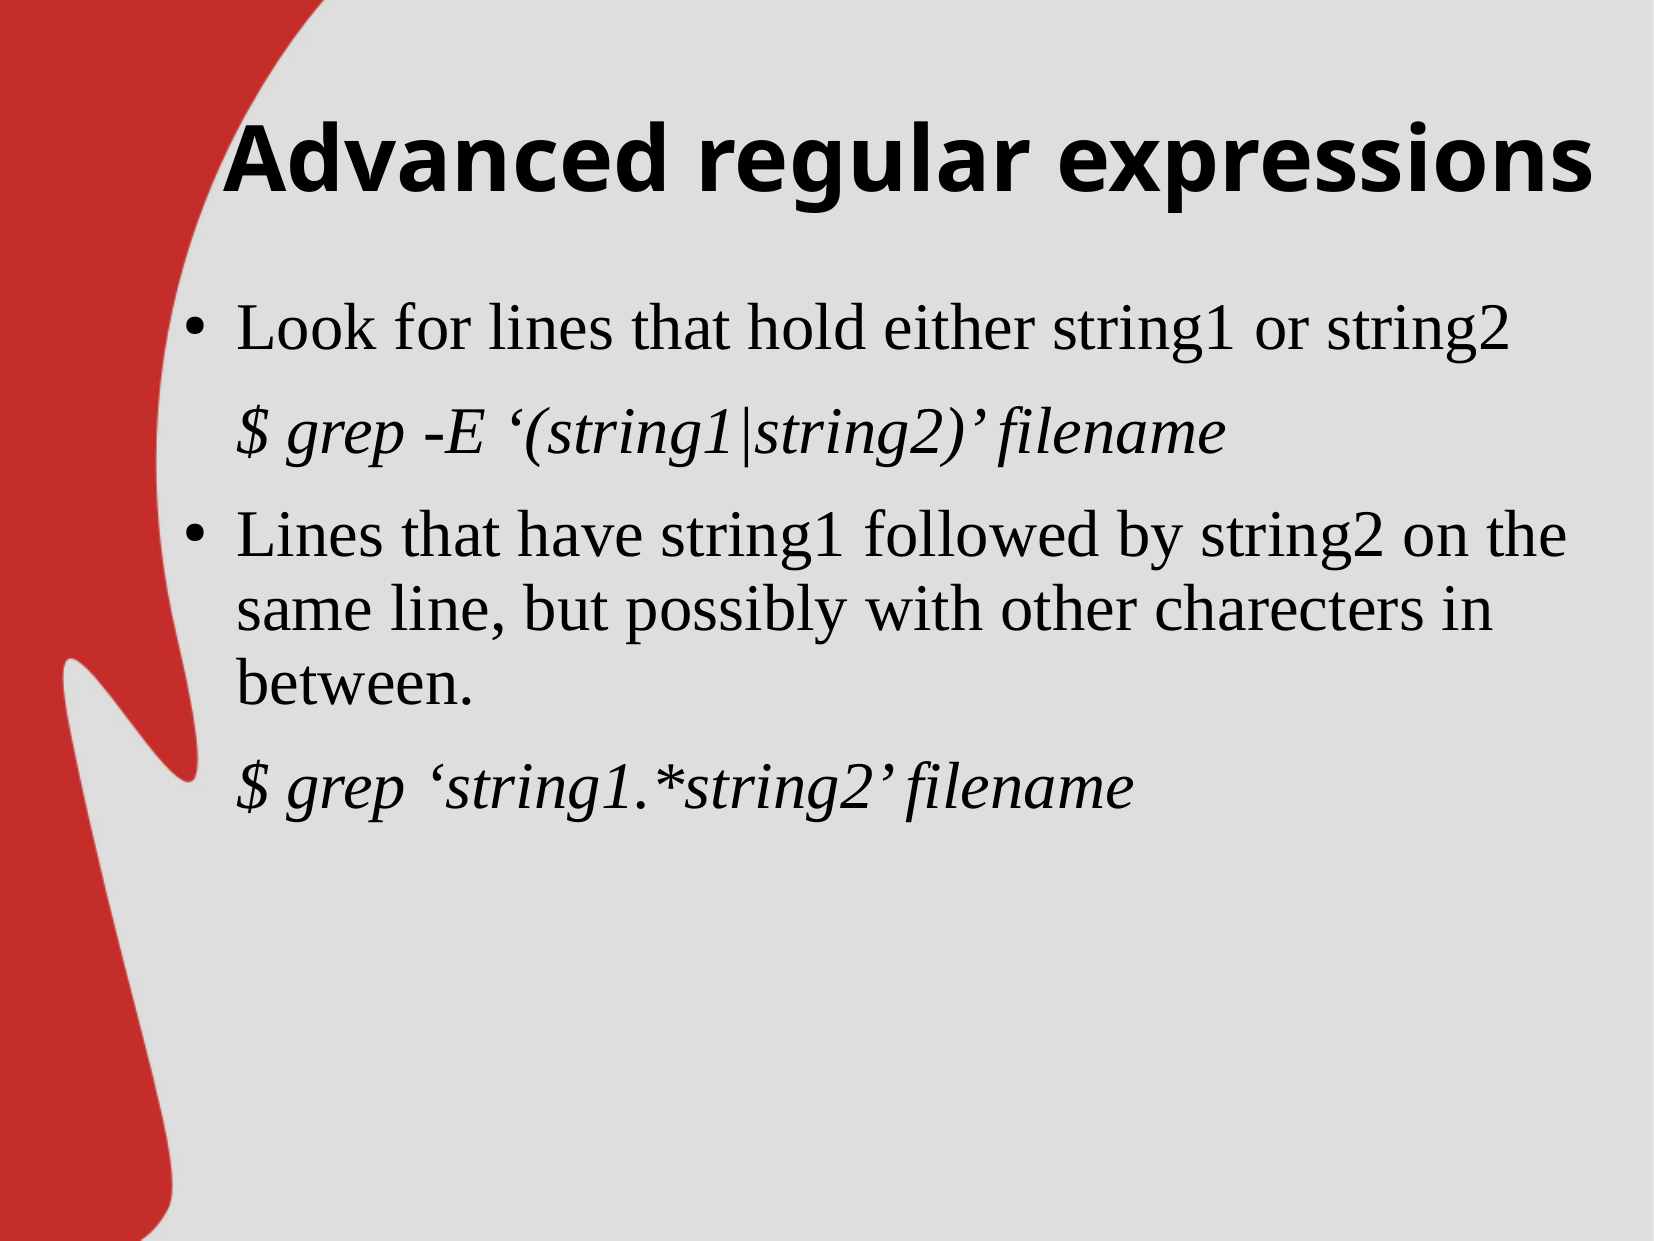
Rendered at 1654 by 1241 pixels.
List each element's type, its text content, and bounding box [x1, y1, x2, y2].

picture [0, 0, 1654, 1241]
list Look for lines that hold either string1 or string2 $ grep -E ‘(string1|string2)’ filename Lines that have string1 followed by string2 on the same line, but possibly with other charecters in between. $ grep ‘string1.*string2’ filename [165, 290, 1654, 1010]
title Advanced regular expressions [165, 38, 1654, 275]
